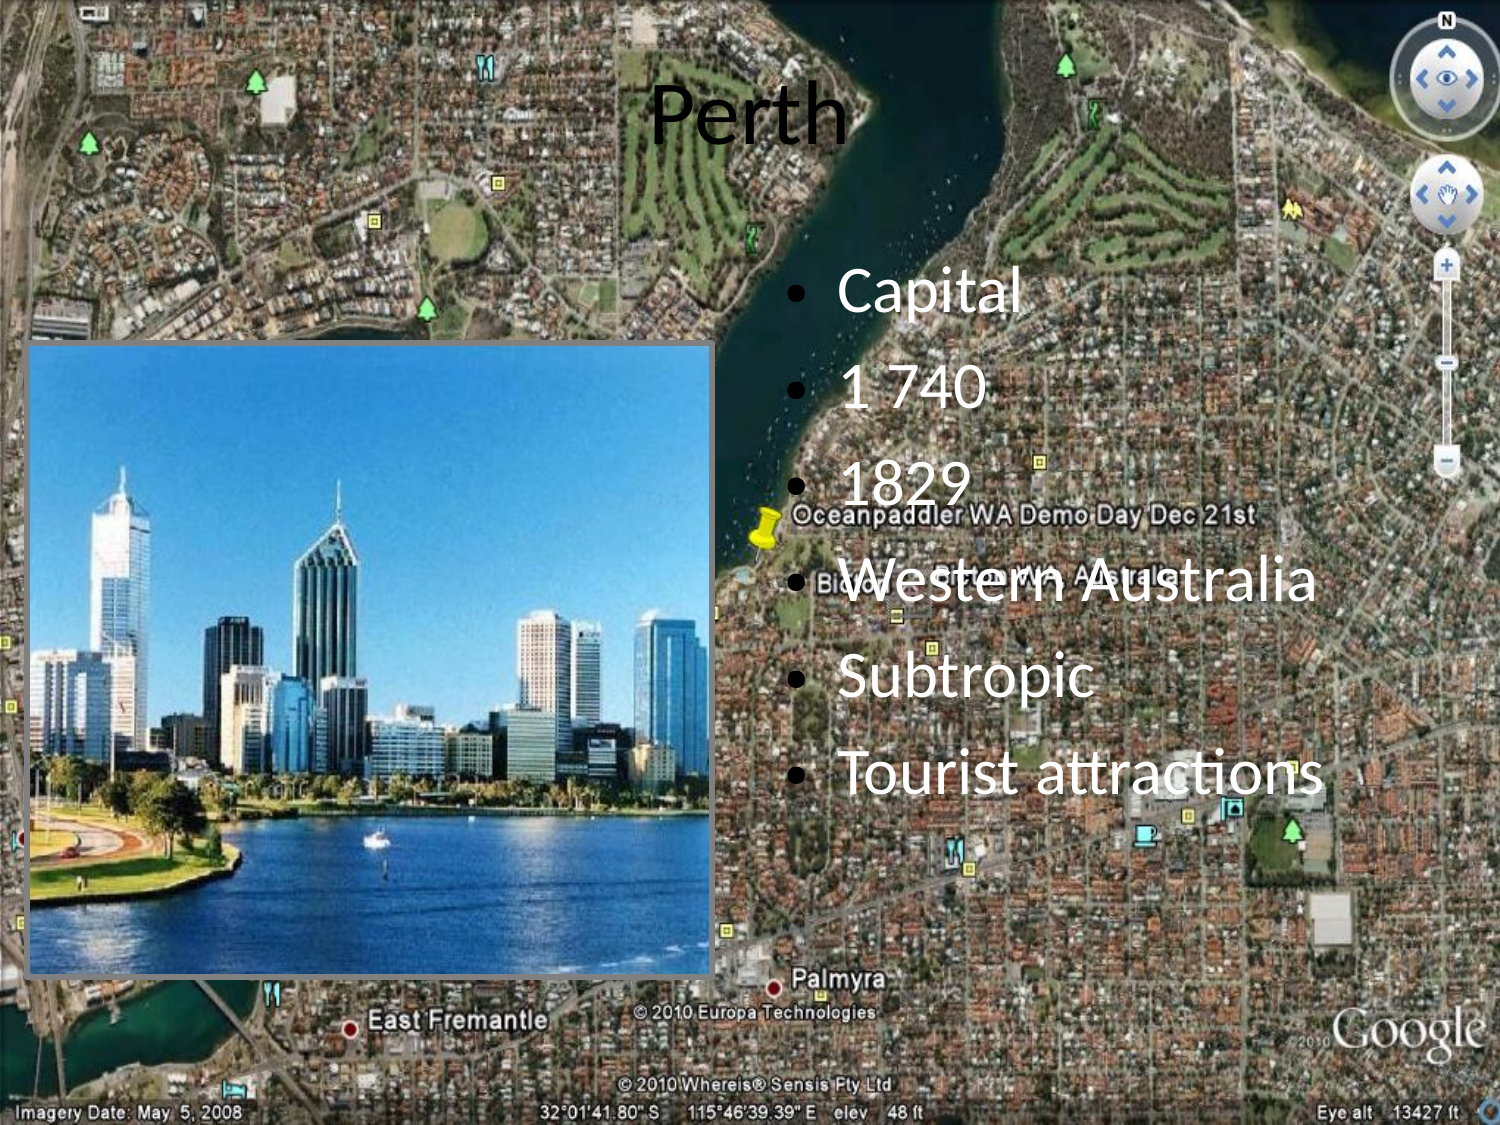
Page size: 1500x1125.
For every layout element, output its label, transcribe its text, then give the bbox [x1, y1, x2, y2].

list Capital 1 740 1829 Western Australia Subtropic Tourist attractions [766, 262, 1426, 1005]
picture [0, 0, 1500, 1125]
title Perth [75, 45, 1426, 233]
